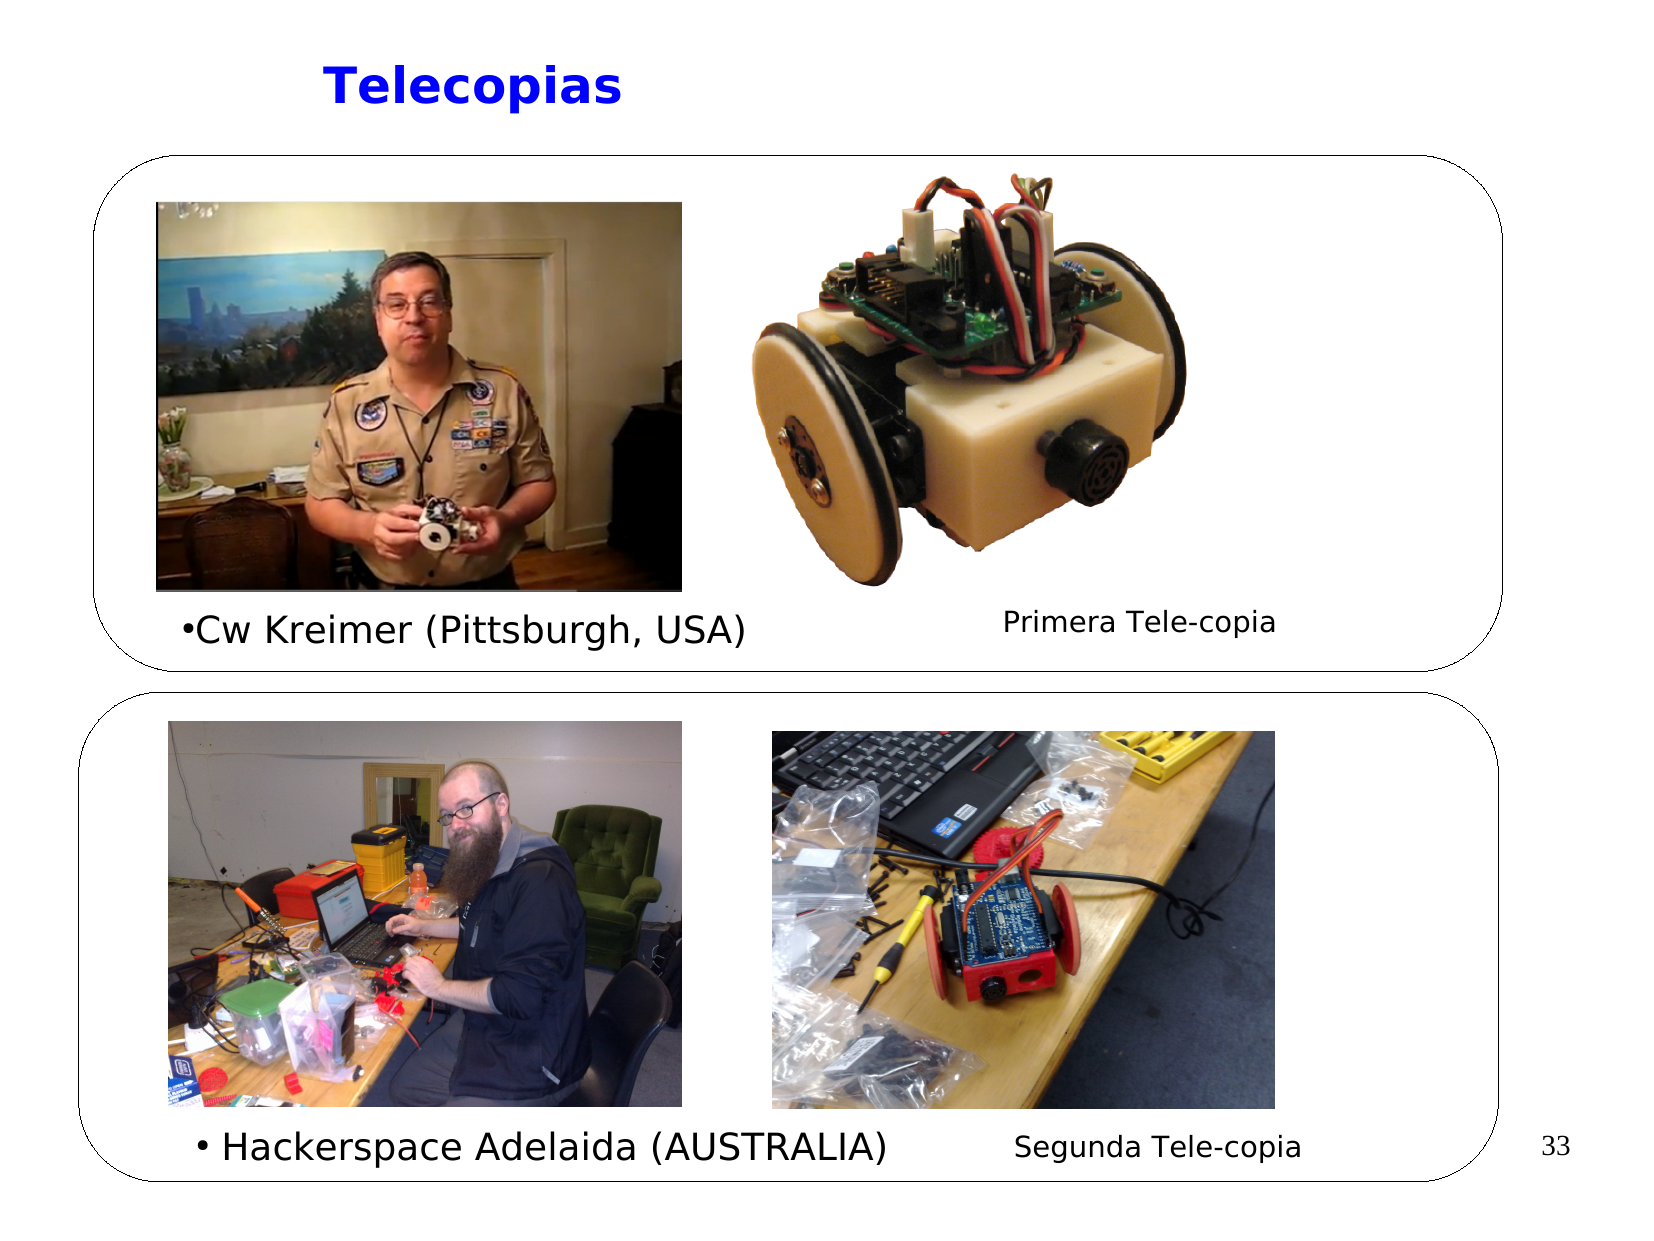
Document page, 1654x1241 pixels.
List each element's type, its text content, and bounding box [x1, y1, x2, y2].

picture [156, 201, 682, 592]
text_box Hackerspace Adelaida (AUSTRALIA) [181, 1117, 1121, 1181]
text_box Cw Kreimer (Pittsburgh, USA) [167, 601, 789, 660]
text_box Telecopias [308, 49, 911, 123]
picture [746, 168, 1194, 591]
picture [772, 731, 1275, 1109]
text_box Primera Tele-copia [987, 597, 1293, 647]
text_box Segunda Tele-copia [999, 1122, 1318, 1172]
picture [168, 721, 682, 1107]
